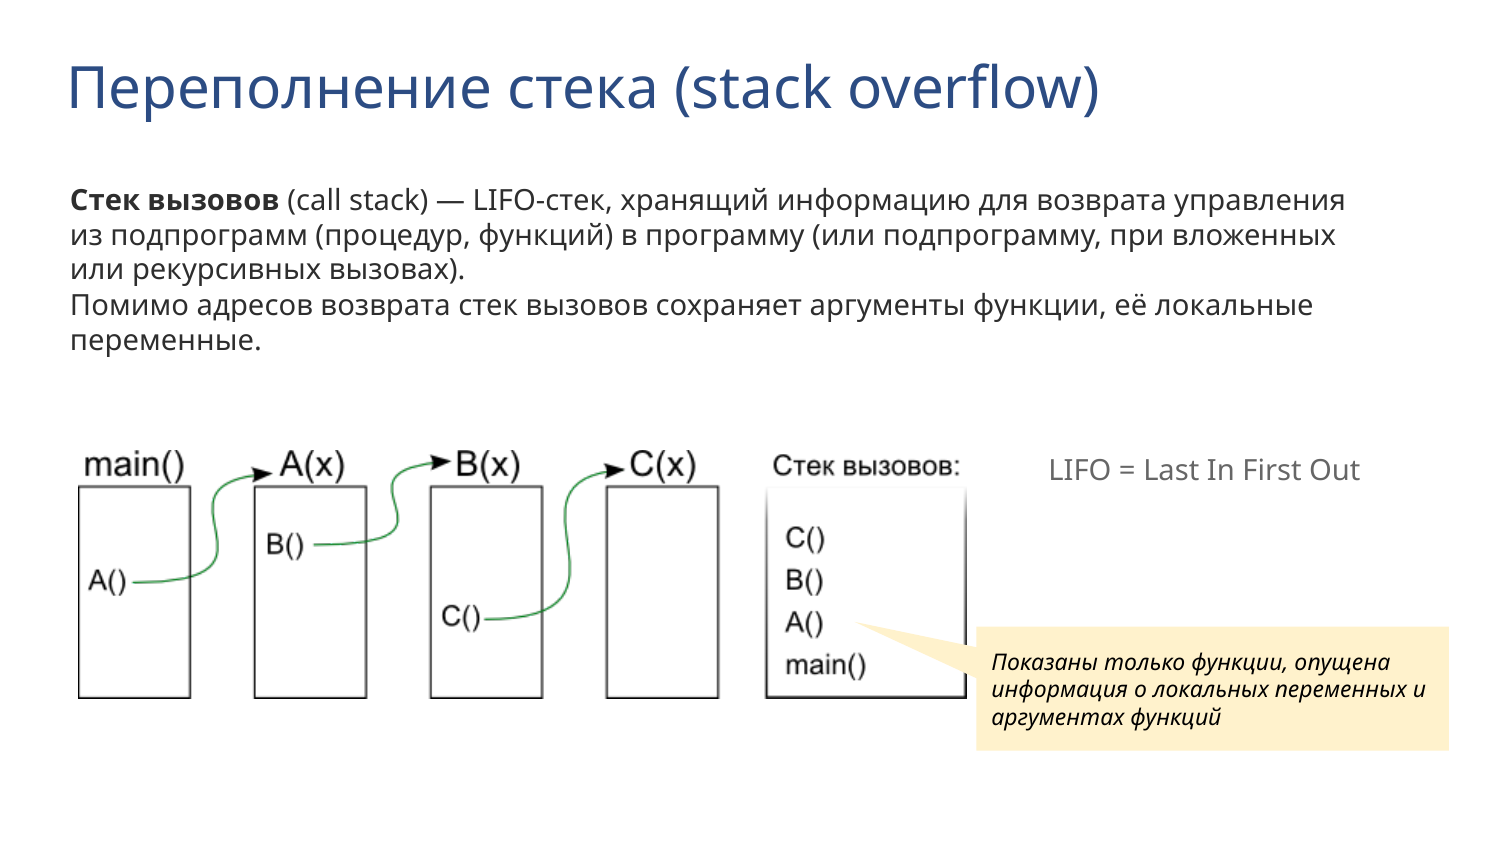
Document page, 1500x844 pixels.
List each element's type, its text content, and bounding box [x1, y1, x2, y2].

text_box Показаны только функции, опущена информация о локальных переменных и аргументах функций [854, 621, 1449, 751]
picture [78, 450, 967, 699]
title Переполнение стека (stack overflow) [51, 35, 1449, 130]
text_box LIFO = Last In First Out [1033, 436, 1500, 502]
text_box Стек вызовов (call stack) — LIFO-стек, хранящий информацию для возврата управления из подпрограмм (процедур, функций) в программу (или подпрограмму, при вложенных или рекурсивных вызовах). Помимо адресов возврата стек вызовов сохраняет аргументы функции, её локальные переменные. [54, 165, 1399, 371]
